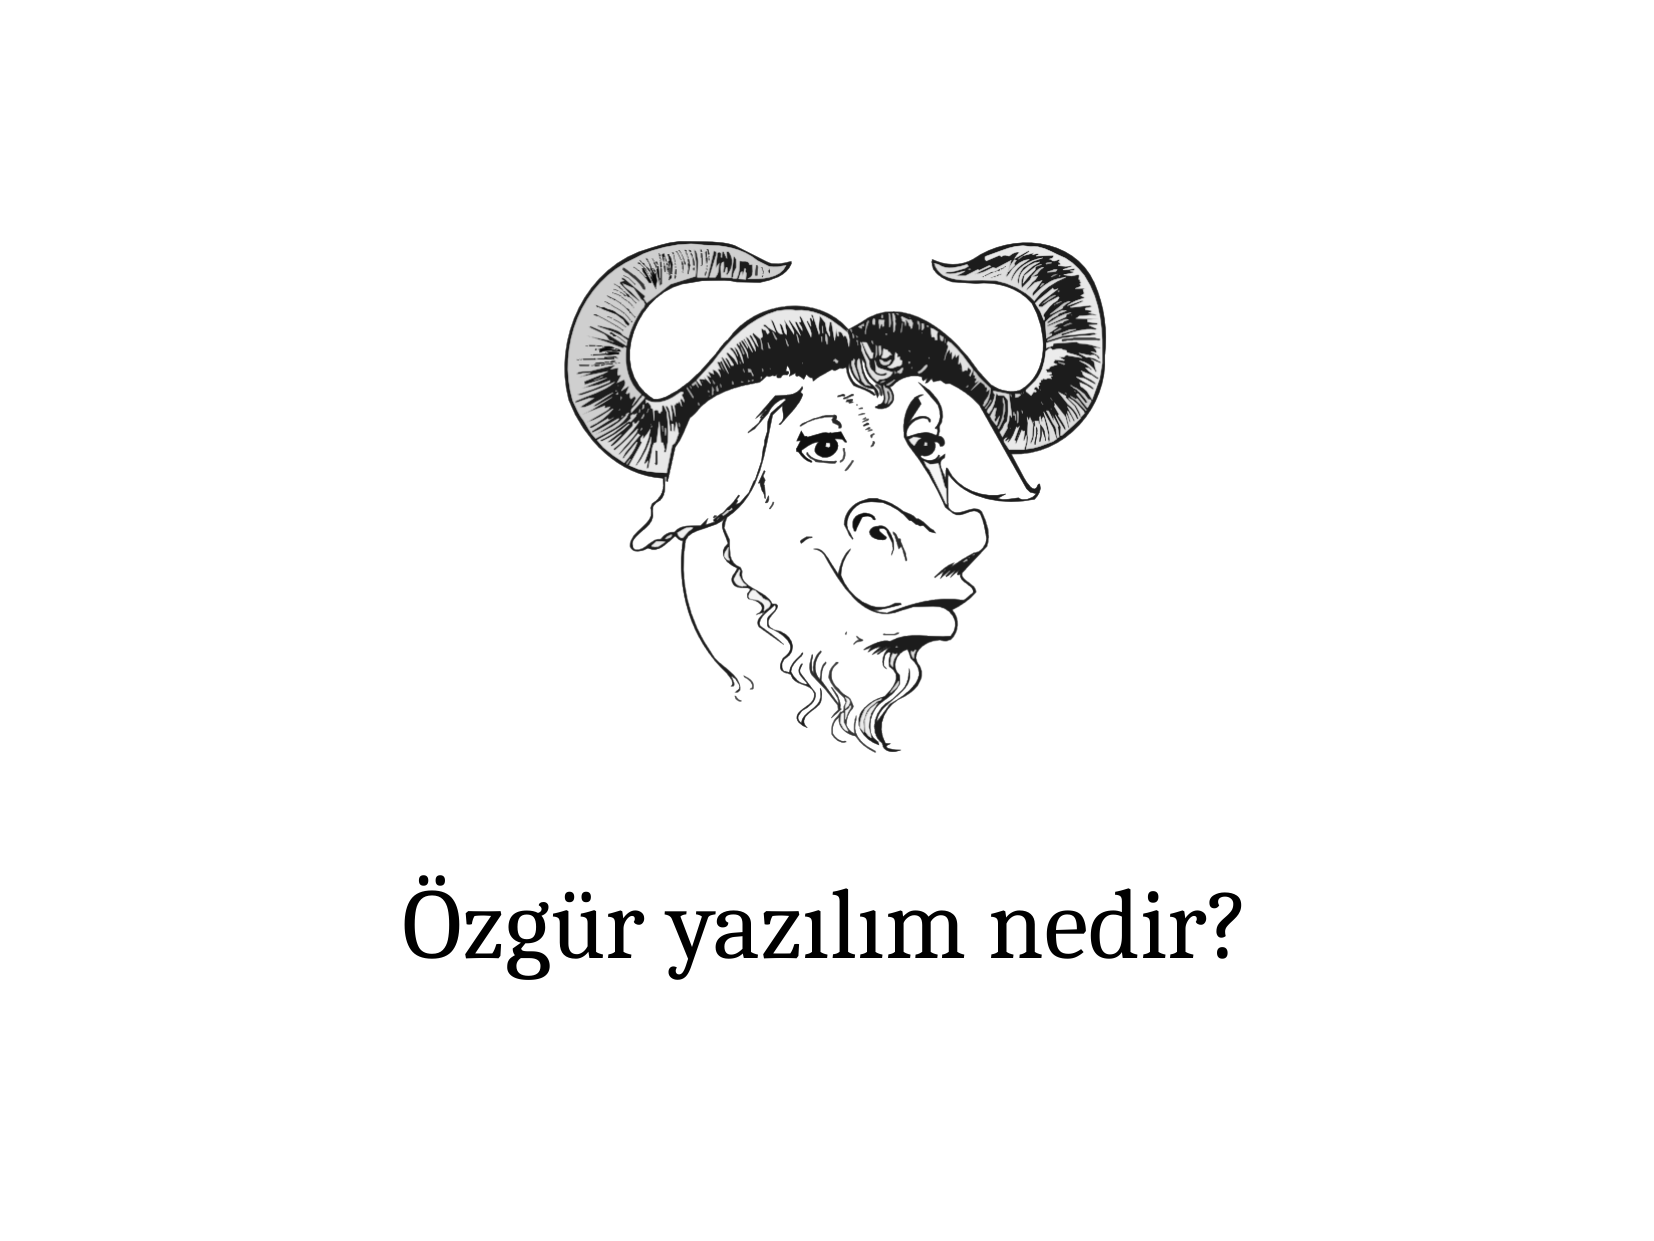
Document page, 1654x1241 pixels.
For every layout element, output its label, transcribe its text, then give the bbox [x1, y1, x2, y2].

title Özgür yazılım nedir? [82, 826, 1571, 1027]
picture [531, 241, 1146, 827]
